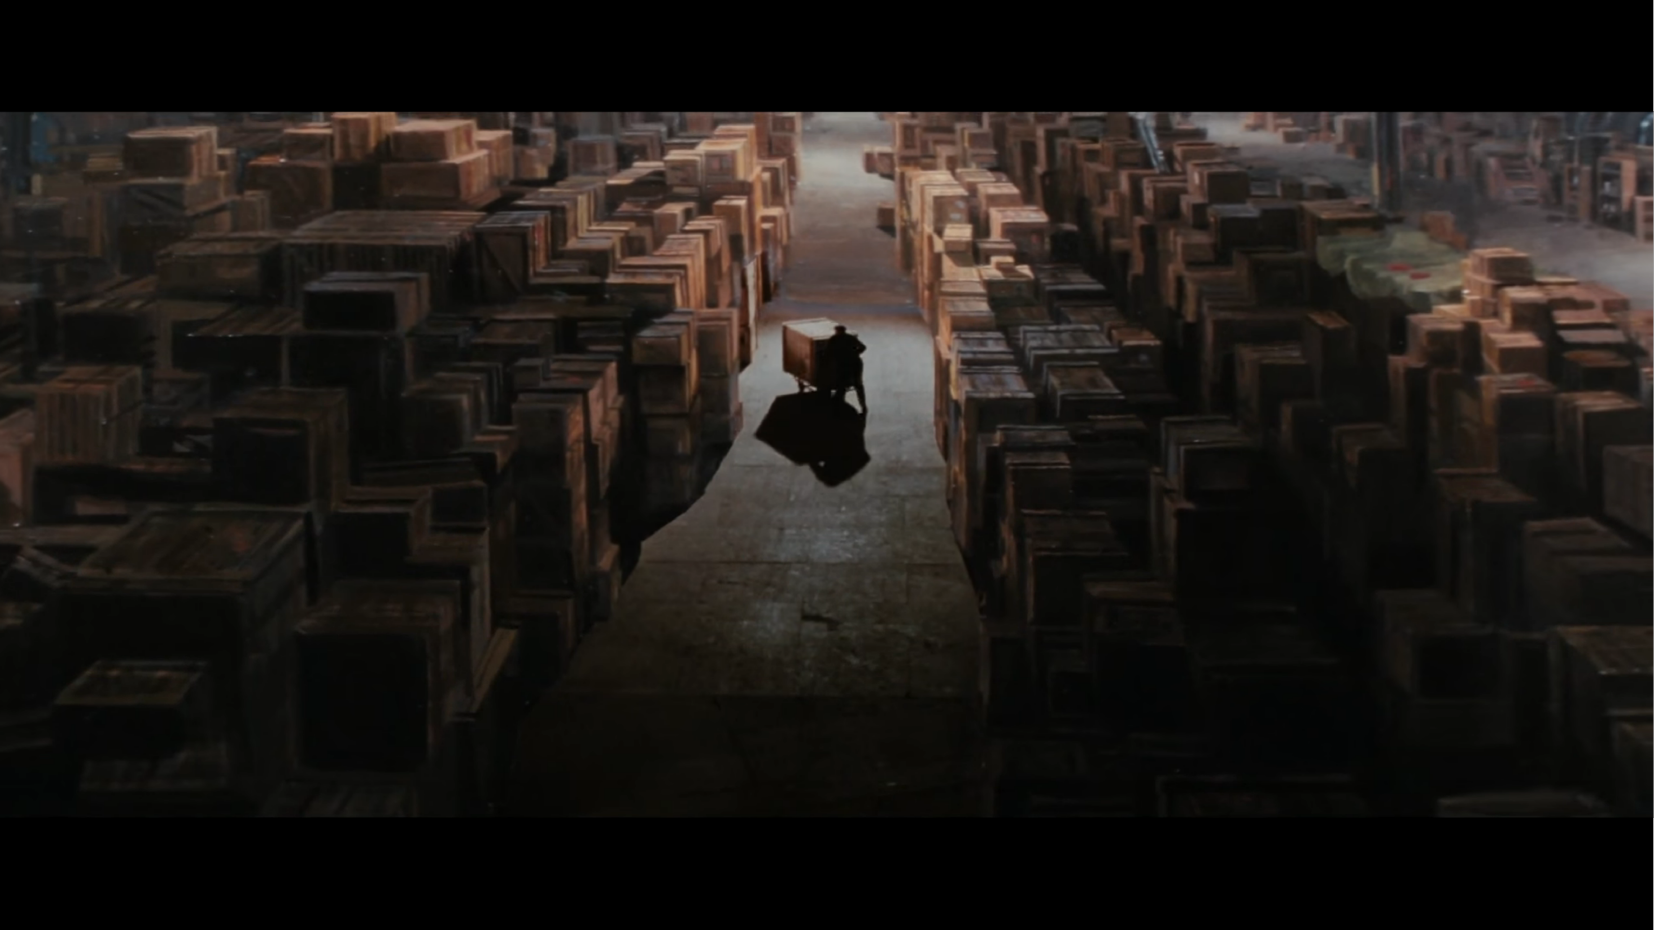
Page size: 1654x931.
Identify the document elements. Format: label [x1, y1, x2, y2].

picture [0, 111, 1654, 818]
